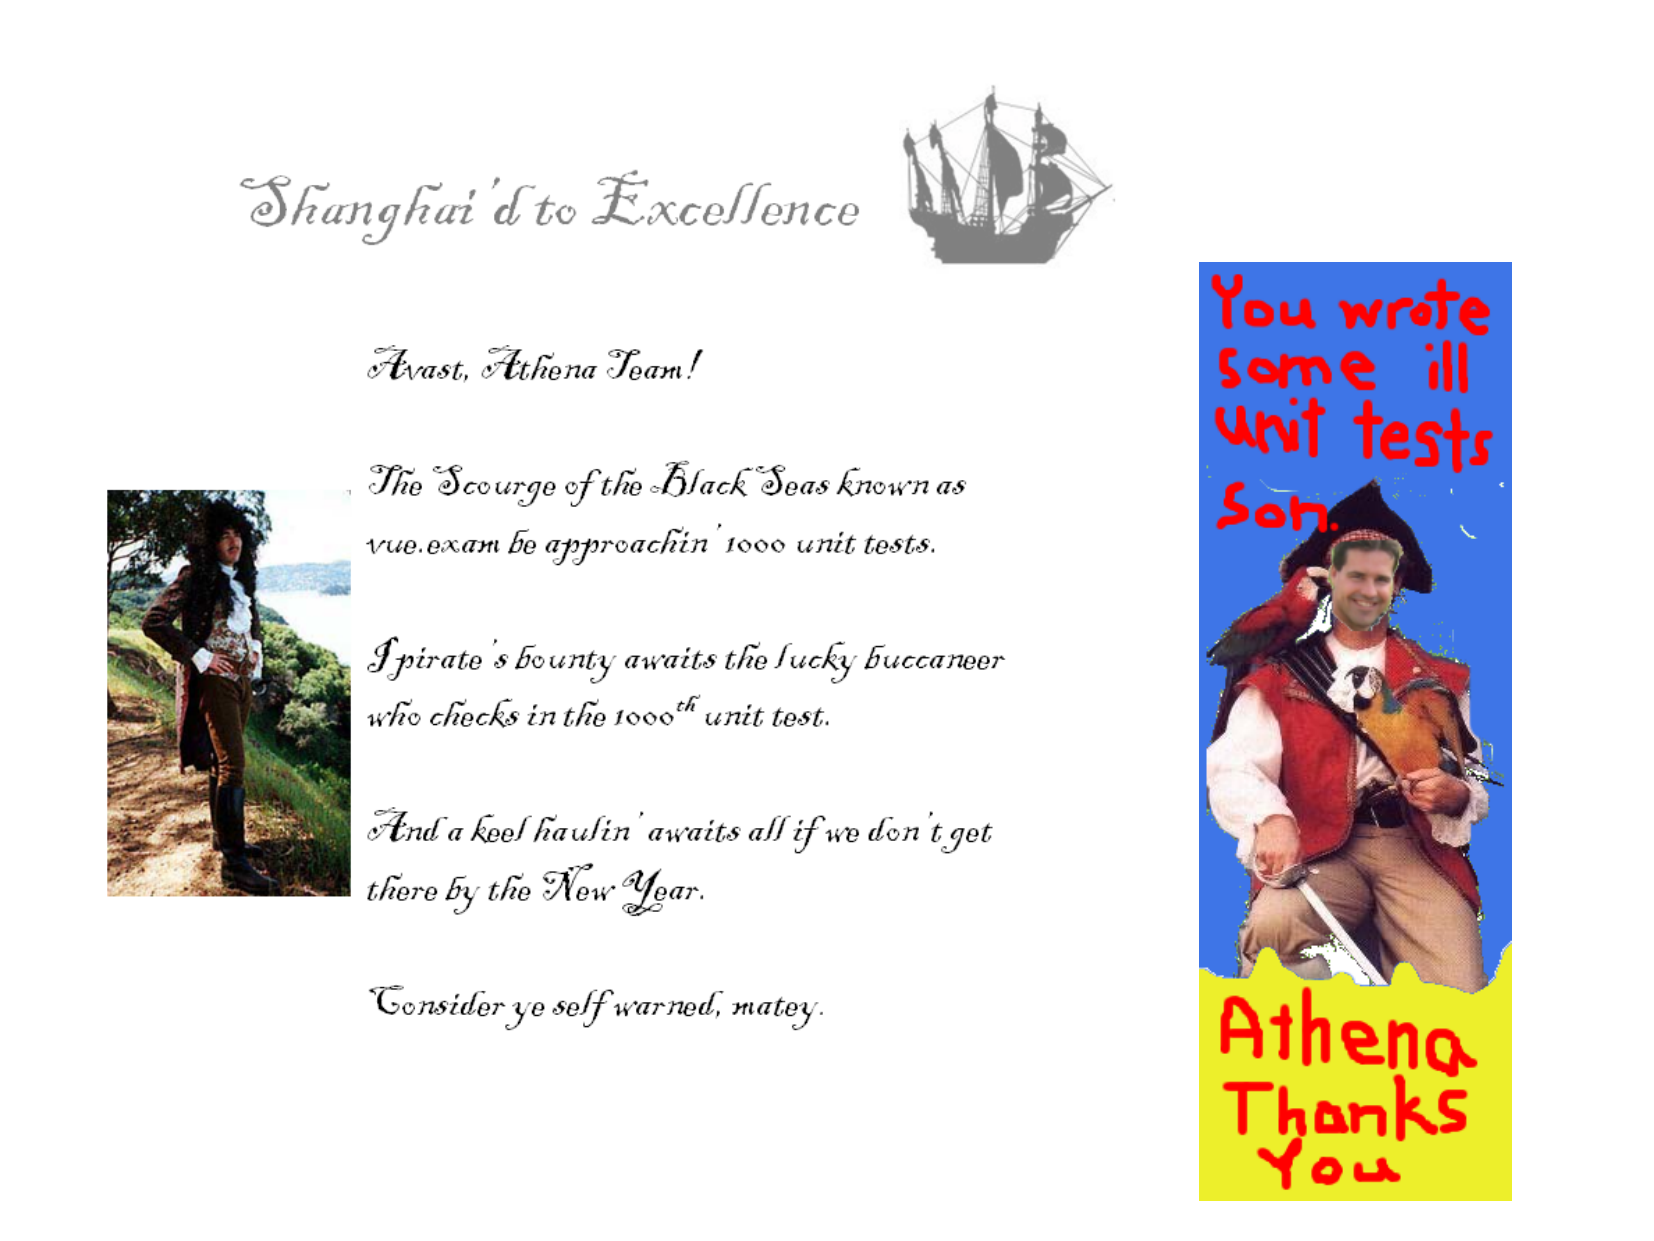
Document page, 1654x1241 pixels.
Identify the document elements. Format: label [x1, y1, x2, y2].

picture [1199, 262, 1512, 1201]
picture [74, 74, 1125, 1040]
